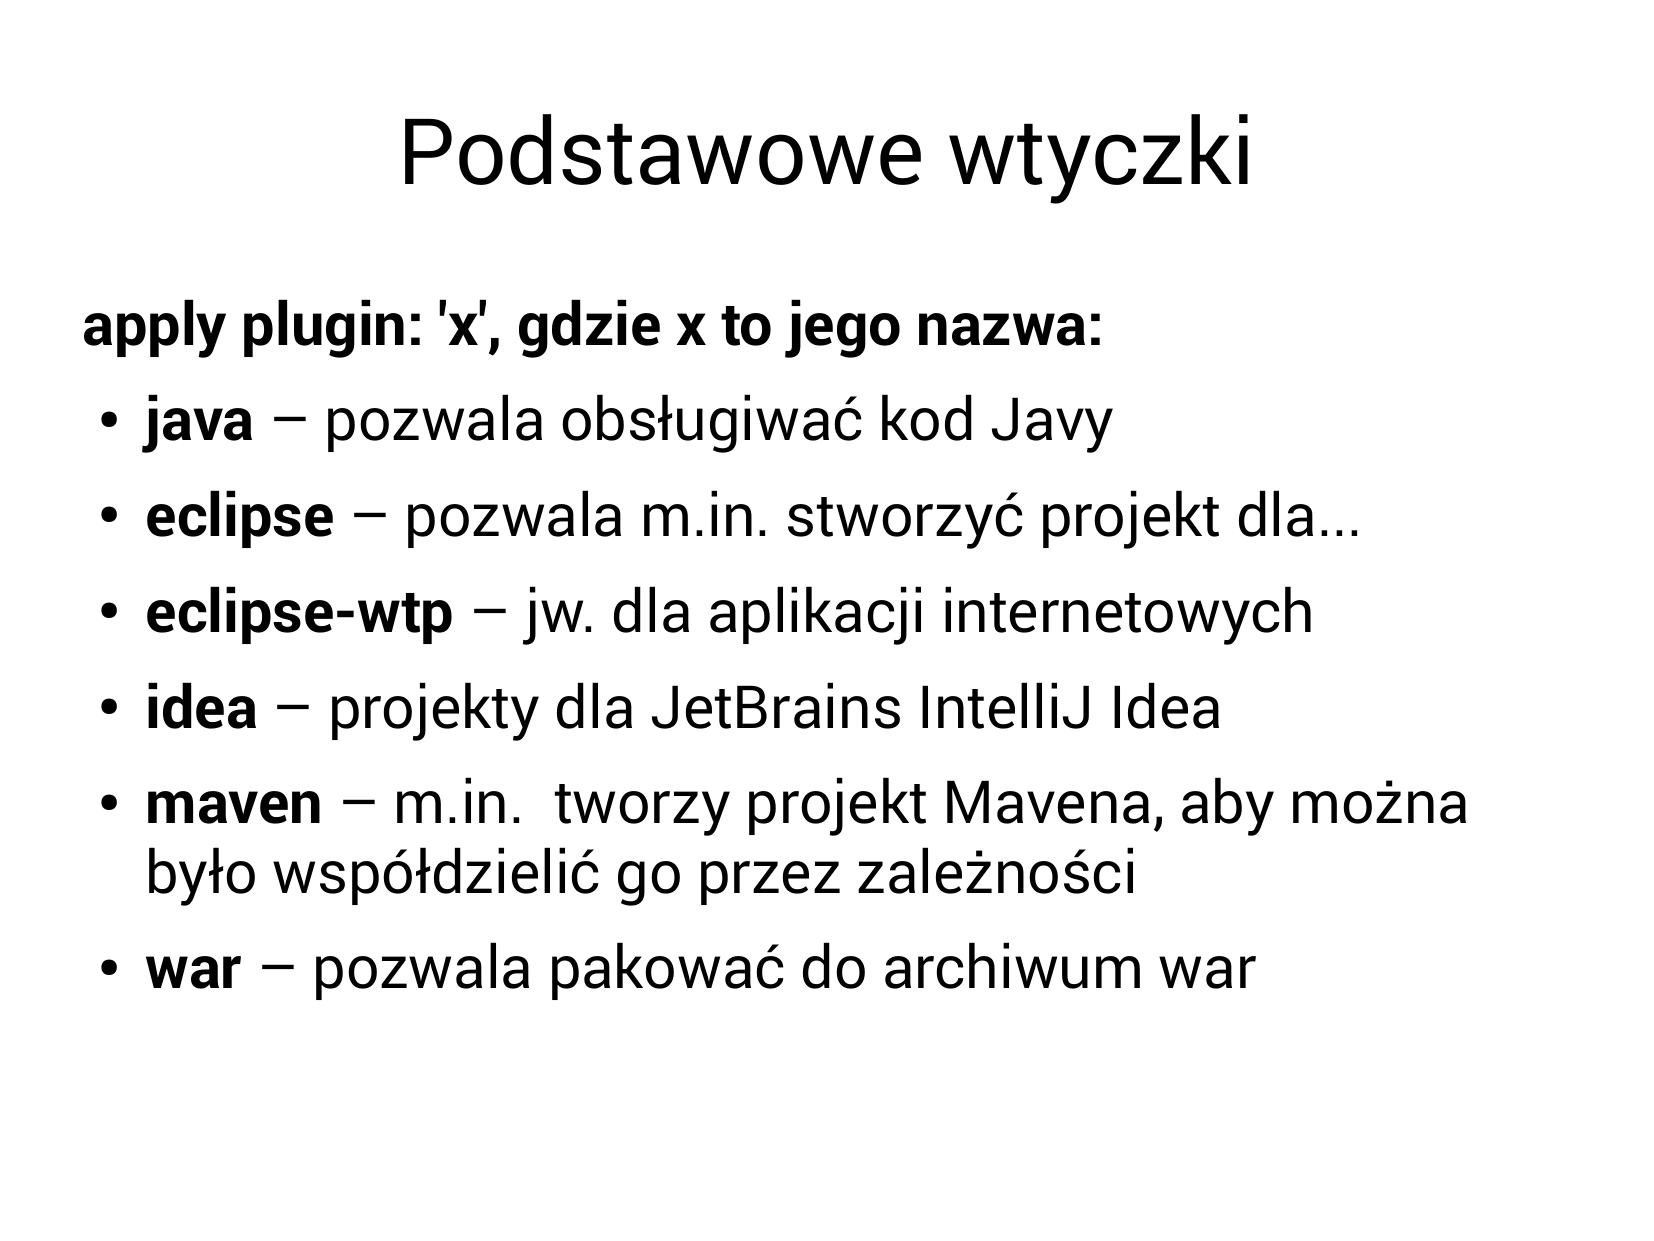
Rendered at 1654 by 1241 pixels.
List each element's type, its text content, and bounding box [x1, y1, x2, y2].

title Podstawowe wtyczki [82, 49, 1571, 257]
list apply plugin: 'x', gdzie x to jego nazwa: java – pozwala obsługiwać kod Javy eclipse – pozwala m.in. stworzyć projekt dla... eclipse-wtp – jw. dla aplikacji internetowych idea – projekty dla JetBrains IntelliJ Idea maven – m.in. tworzy projekt Mavena, aby można było współdzielić go przez zależności war – pozwala pakować do archiwum war [82, 290, 1571, 1010]
